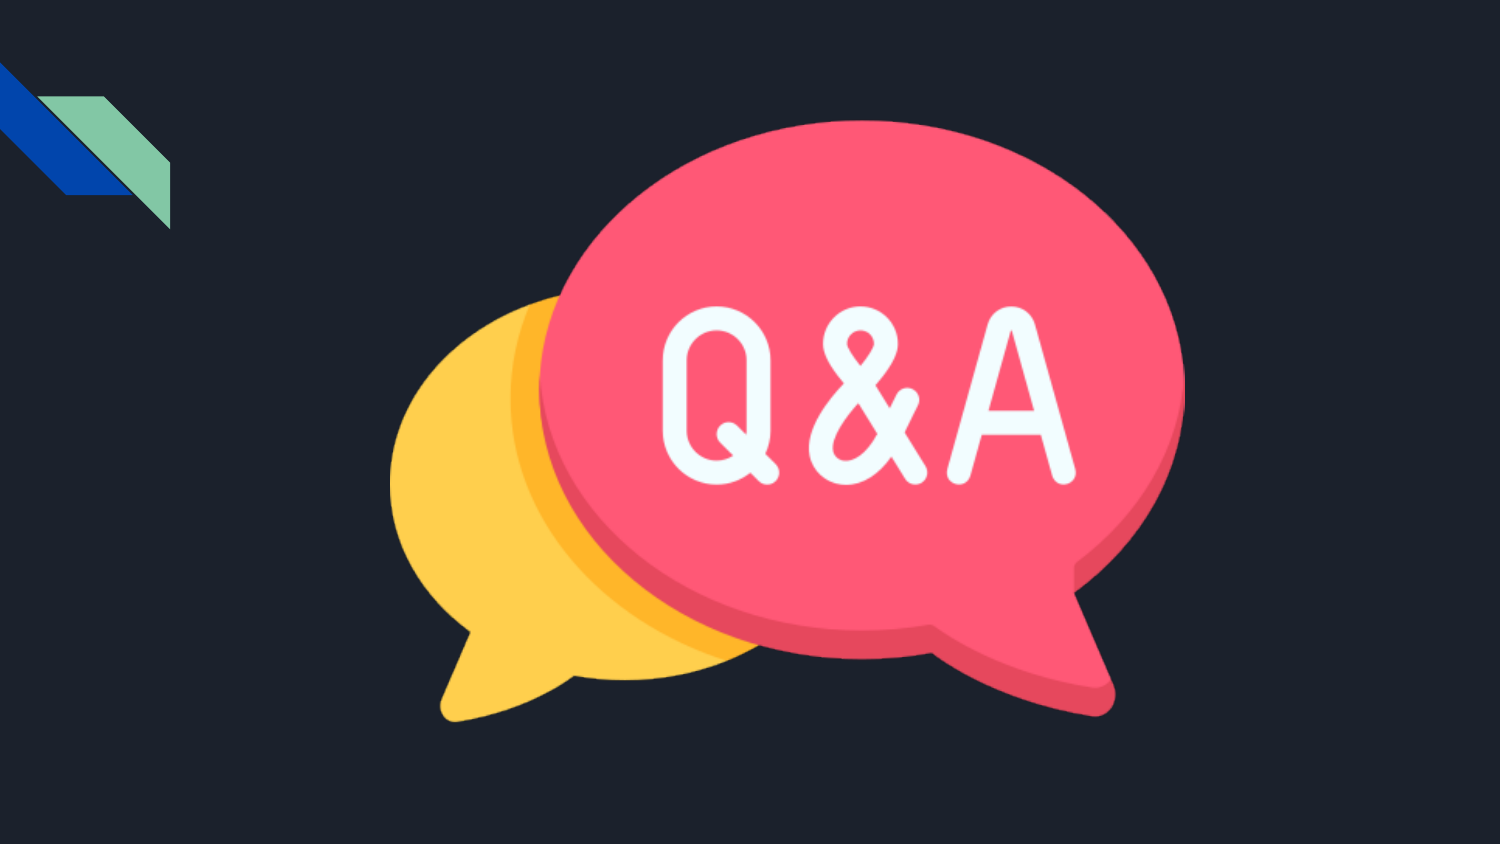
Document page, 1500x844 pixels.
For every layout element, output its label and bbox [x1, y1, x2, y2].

picture [390, 24, 1185, 819]
